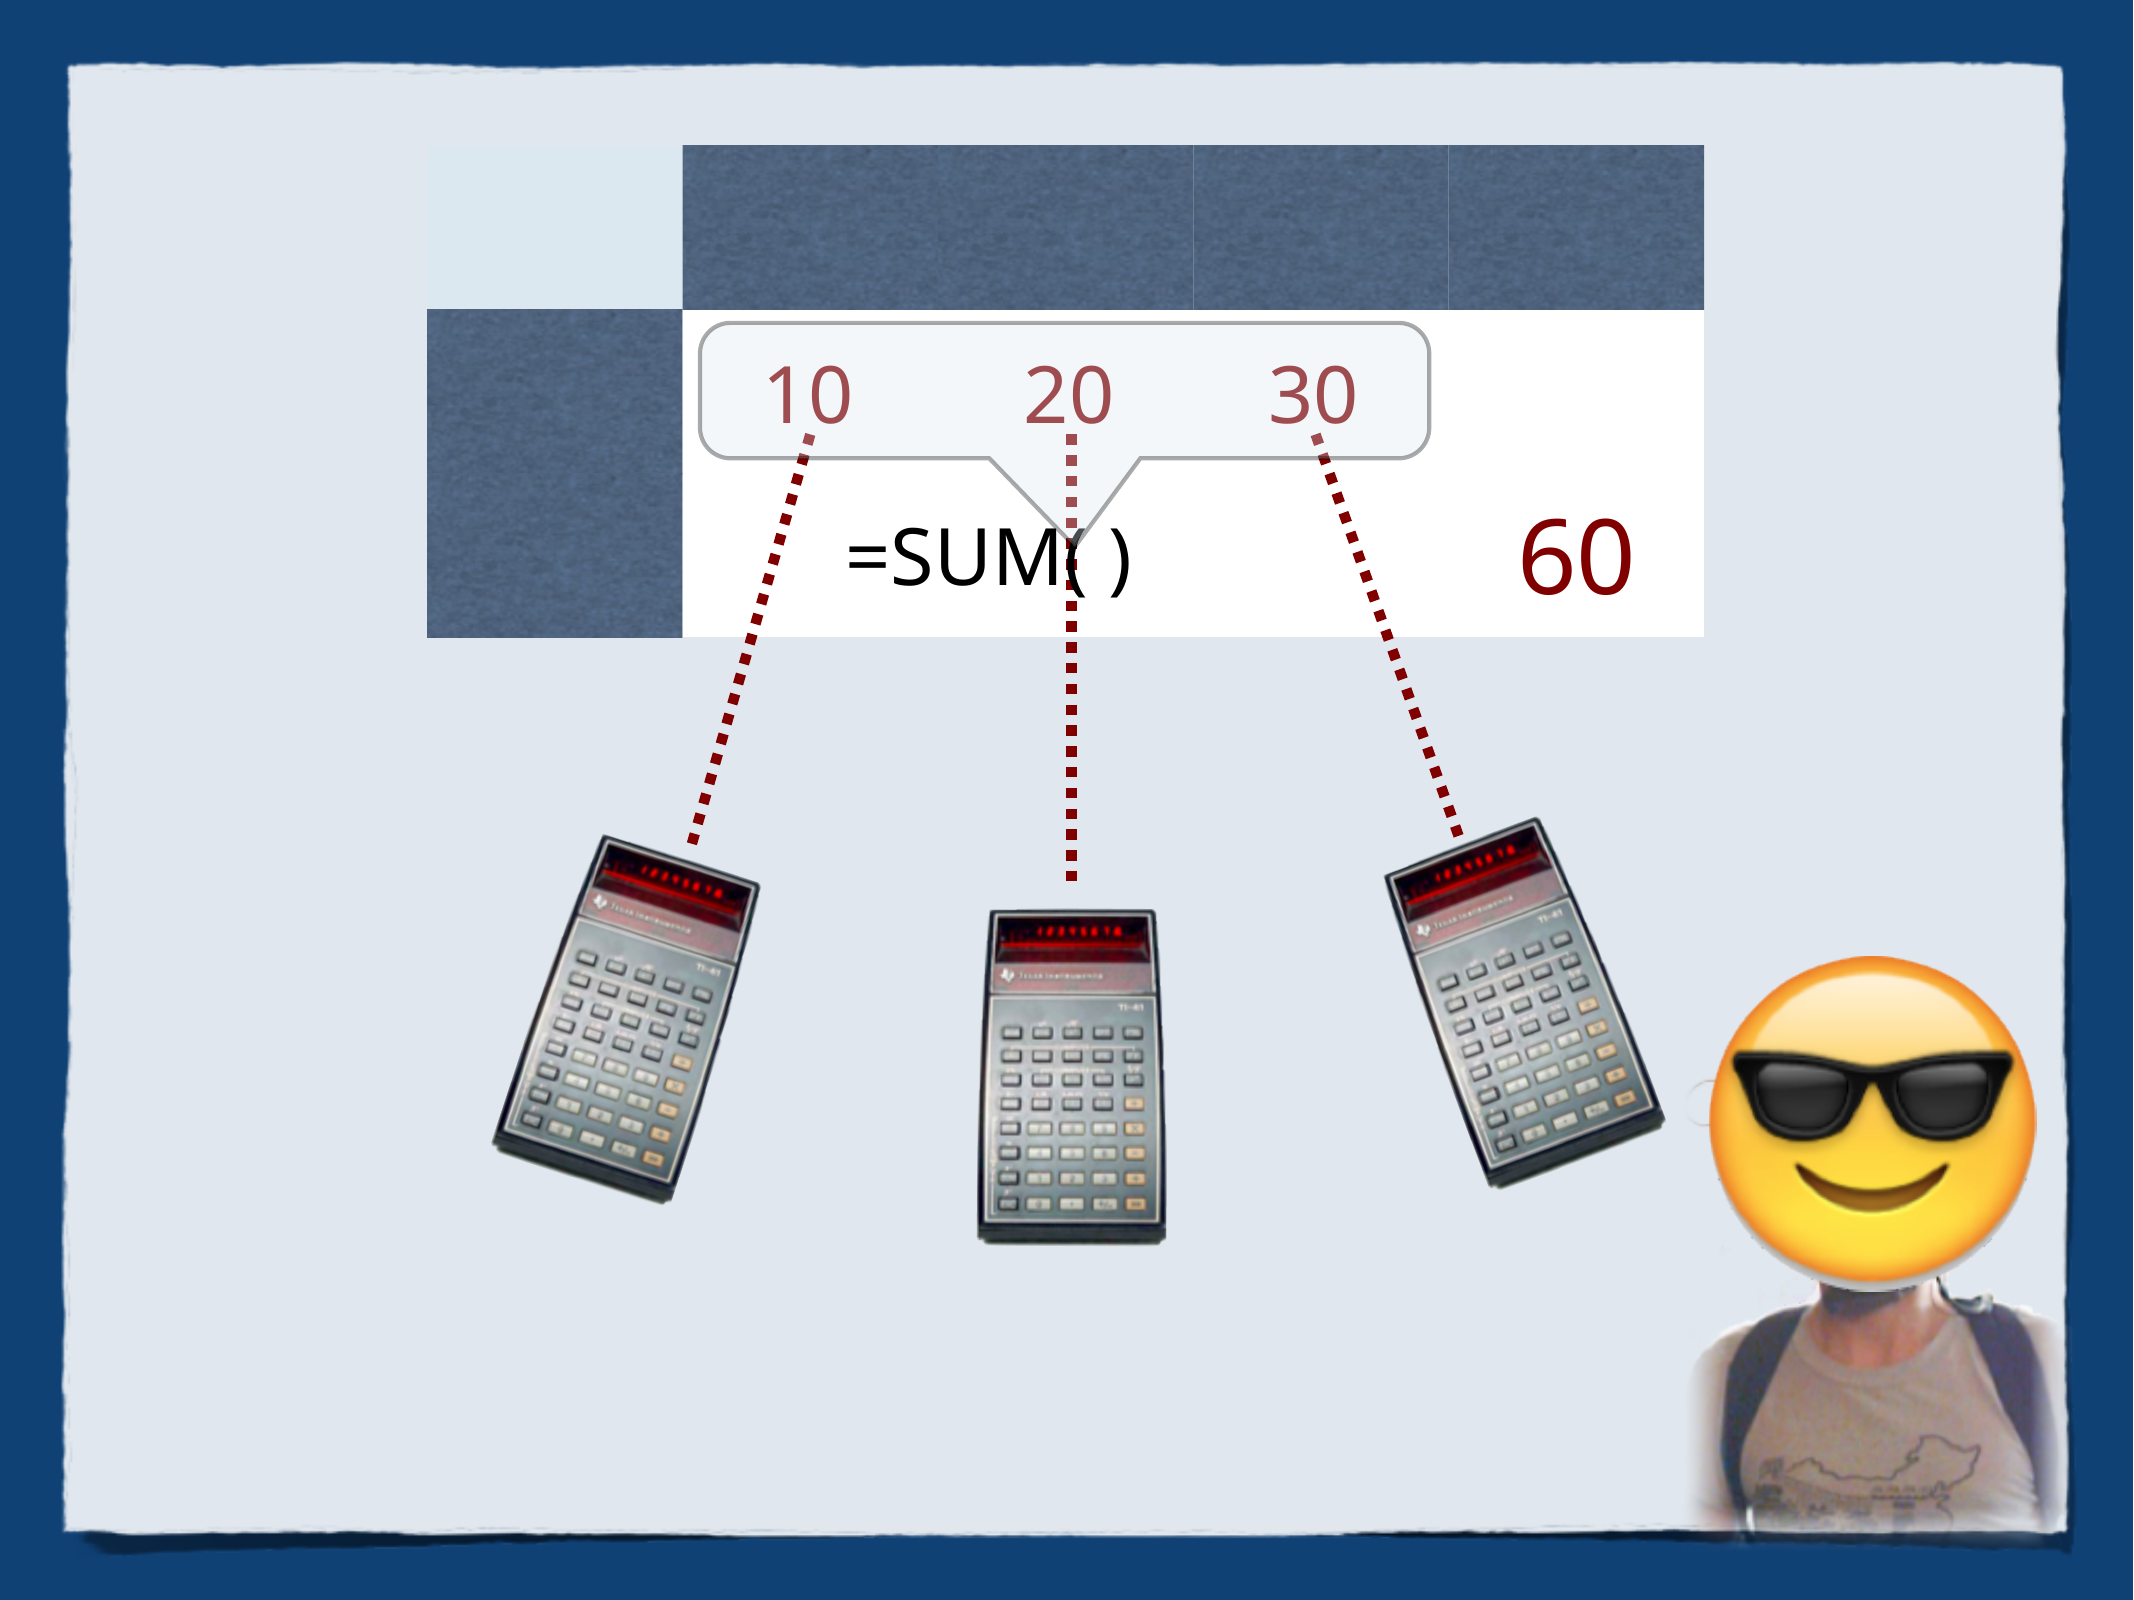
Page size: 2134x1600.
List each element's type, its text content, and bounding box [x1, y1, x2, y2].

table_cell [427, 310, 683, 473]
table_cell [1131, 459, 1193, 473]
table_cell [1193, 310, 1449, 473]
text_box 60 [1453, 491, 1702, 615]
table_cell [938, 310, 1193, 322]
table_header [683, 146, 938, 310]
picture [54, 52, 2078, 1559]
table_cell [1449, 310, 1704, 473]
text_box =SUM( ) [838, 506, 1133, 602]
table_header [427, 146, 683, 310]
table_header [1193, 146, 1449, 310]
table_cell [683, 310, 938, 473]
table_cell [1449, 473, 1704, 637]
table_cell [427, 473, 683, 637]
table_header [938, 146, 1193, 310]
text_box [699, 322, 1430, 547]
table_cell [938, 459, 1002, 473]
table_header [1449, 146, 1704, 310]
table_cell [683, 473, 1449, 637]
